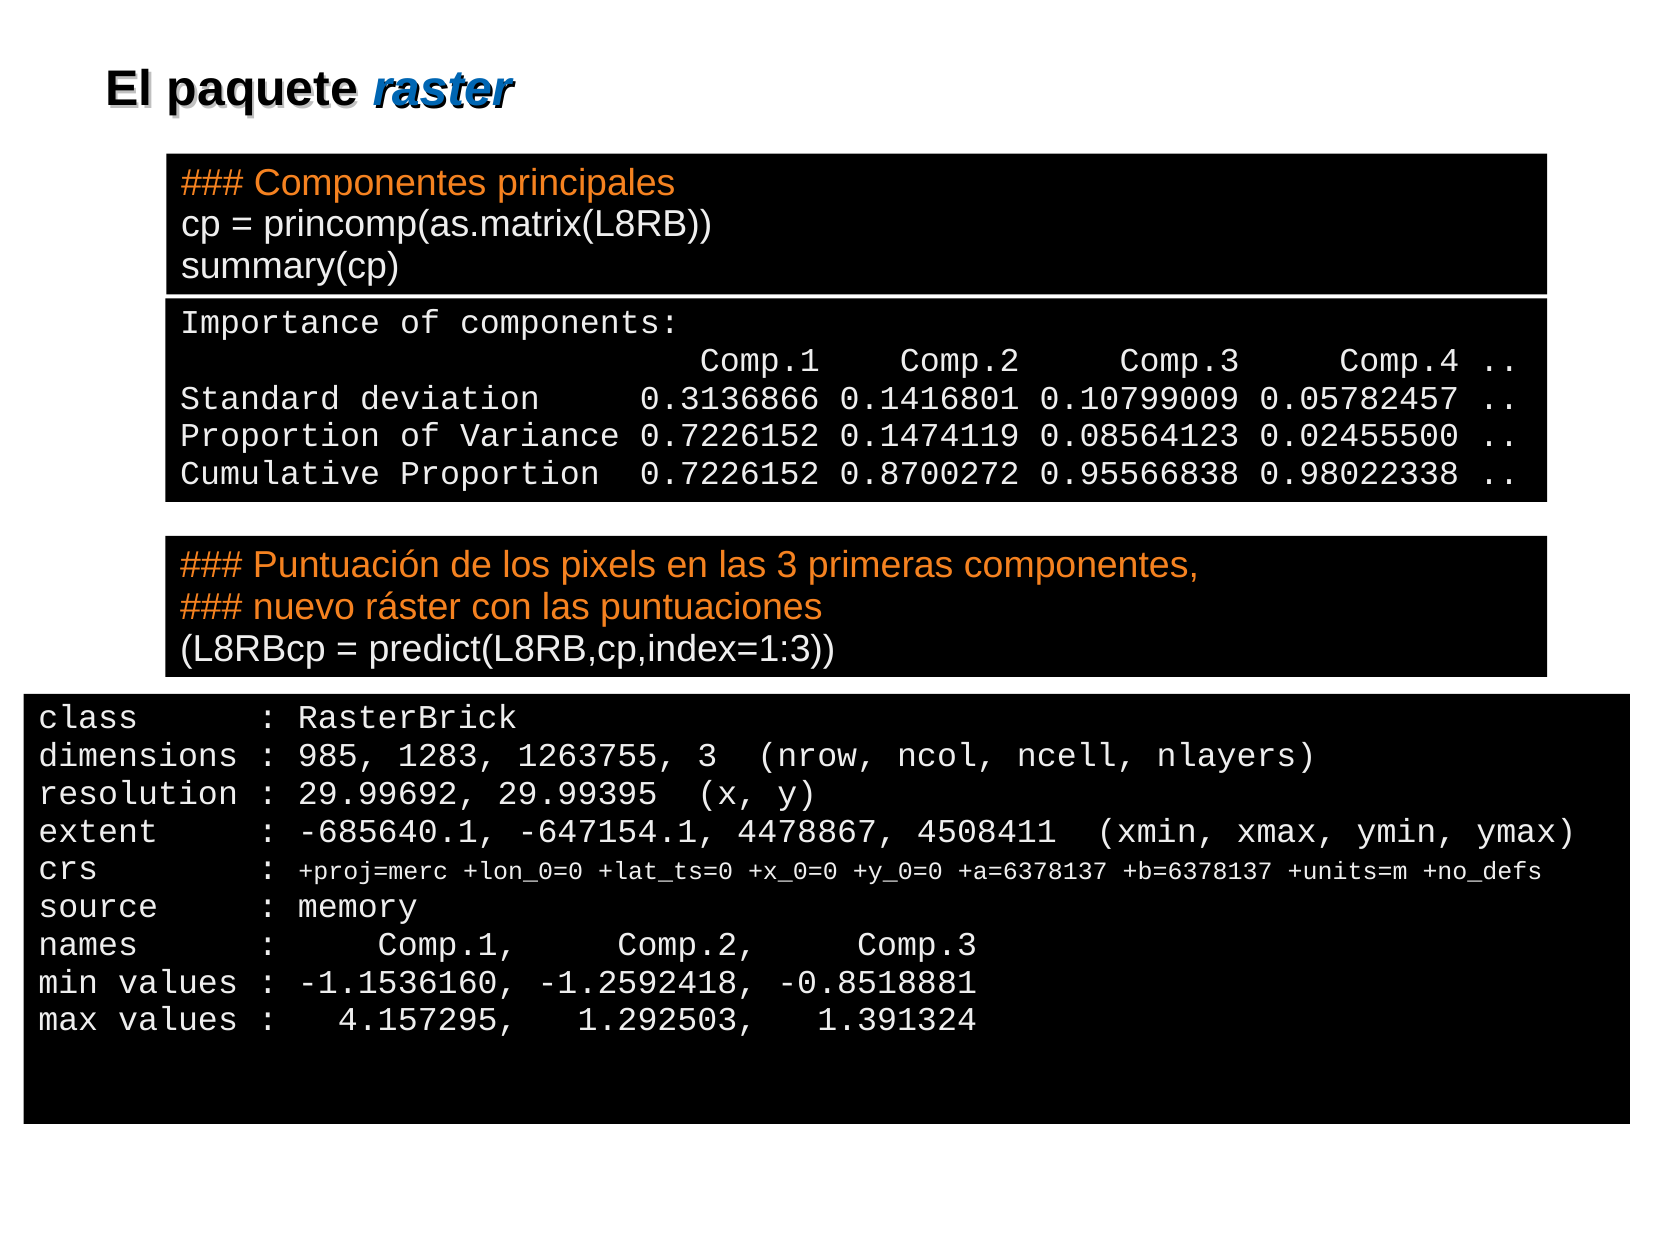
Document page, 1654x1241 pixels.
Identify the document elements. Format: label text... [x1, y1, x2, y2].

text_box ### Componentes principales cp = princomp(as.matrix(L8RB)) summary(cp) [166, 153, 1548, 295]
text_box Importance of components: Comp.1 Comp.2 Comp.3 Comp.4 .. Standard deviation 0.3136866 0.1416801 0.10799009 0.05782457 .. Proportion of Variance 0.7226152 0.1474119 0.08564123 0.02455500 .. Cumulative Proportion 0.7226152 0.8700272 0.95566838 0.98022338 .. [165, 298, 1548, 502]
text_box El paquete raster [90, 53, 685, 134]
text_box ### Puntuación de los pixels en las 3 primeras componentes, ### nuevo ráster con las puntuaciones (L8RBcp = predict(L8RB,cp,index=1:3)) [165, 535, 1548, 677]
text_box class : RasterBrick dimensions : 985, 1283, 1263755, 3 (nrow, ncol, ncell, nlayers) resolution : 29.99692, 29.99395 (x, y) extent : -685640.1, -647154.1, 4478867, 4508411 (xmin, xmax, ymin, ymax) crs : +proj=merc +lon_0=0 +lat_ts=0 +x_0=0 +y_0=0 +a=6378137 +b=6378137 +units=m +no_defs source : memory names : Comp.1, Comp.2, Comp.3 min values : -1.1536160, -1.2592418, -0.8518881 max values : 4.157295, 1.292503, 1.391324 [23, 693, 1630, 1124]
